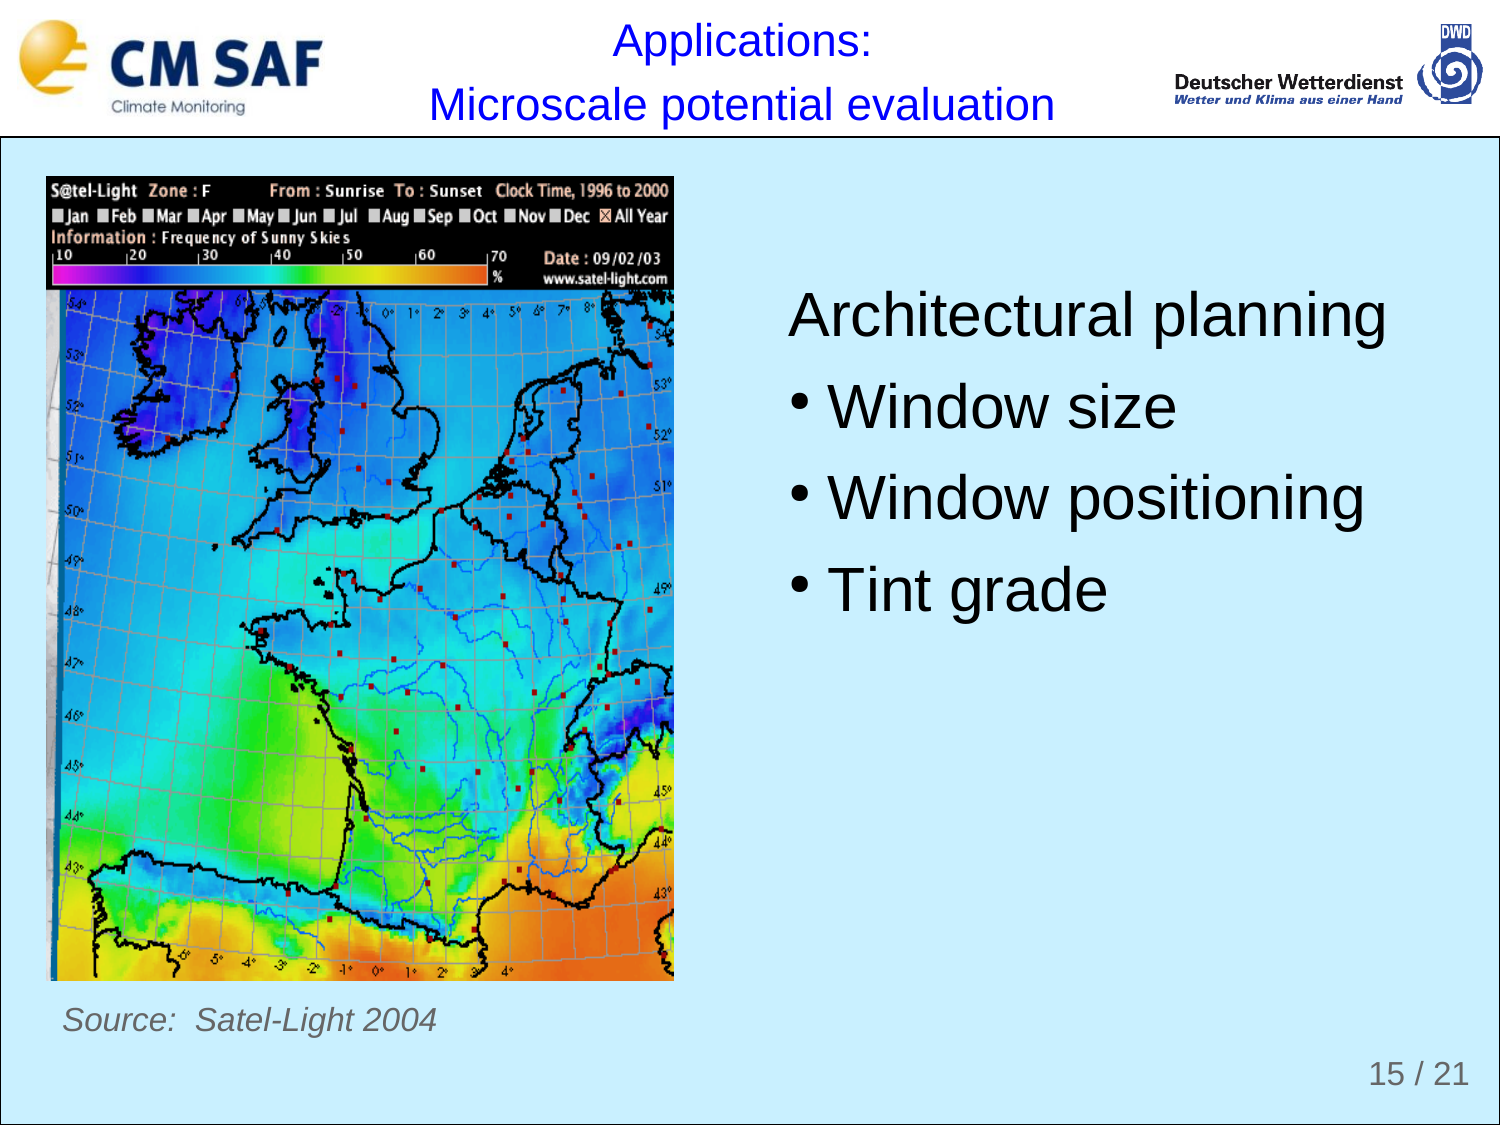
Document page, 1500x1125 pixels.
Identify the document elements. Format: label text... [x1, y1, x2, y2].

picture [1175, 24, 1483, 104]
picture [46, 176, 674, 981]
picture [17, 19, 325, 117]
list Architectural planning Window size Window positioning Tint grade [732, 285, 1406, 1028]
text_box Applications: Microscale potential evaluation [313, 1, 1172, 81]
text_box Source: Satel-Light 2004 [47, 981, 910, 1052]
